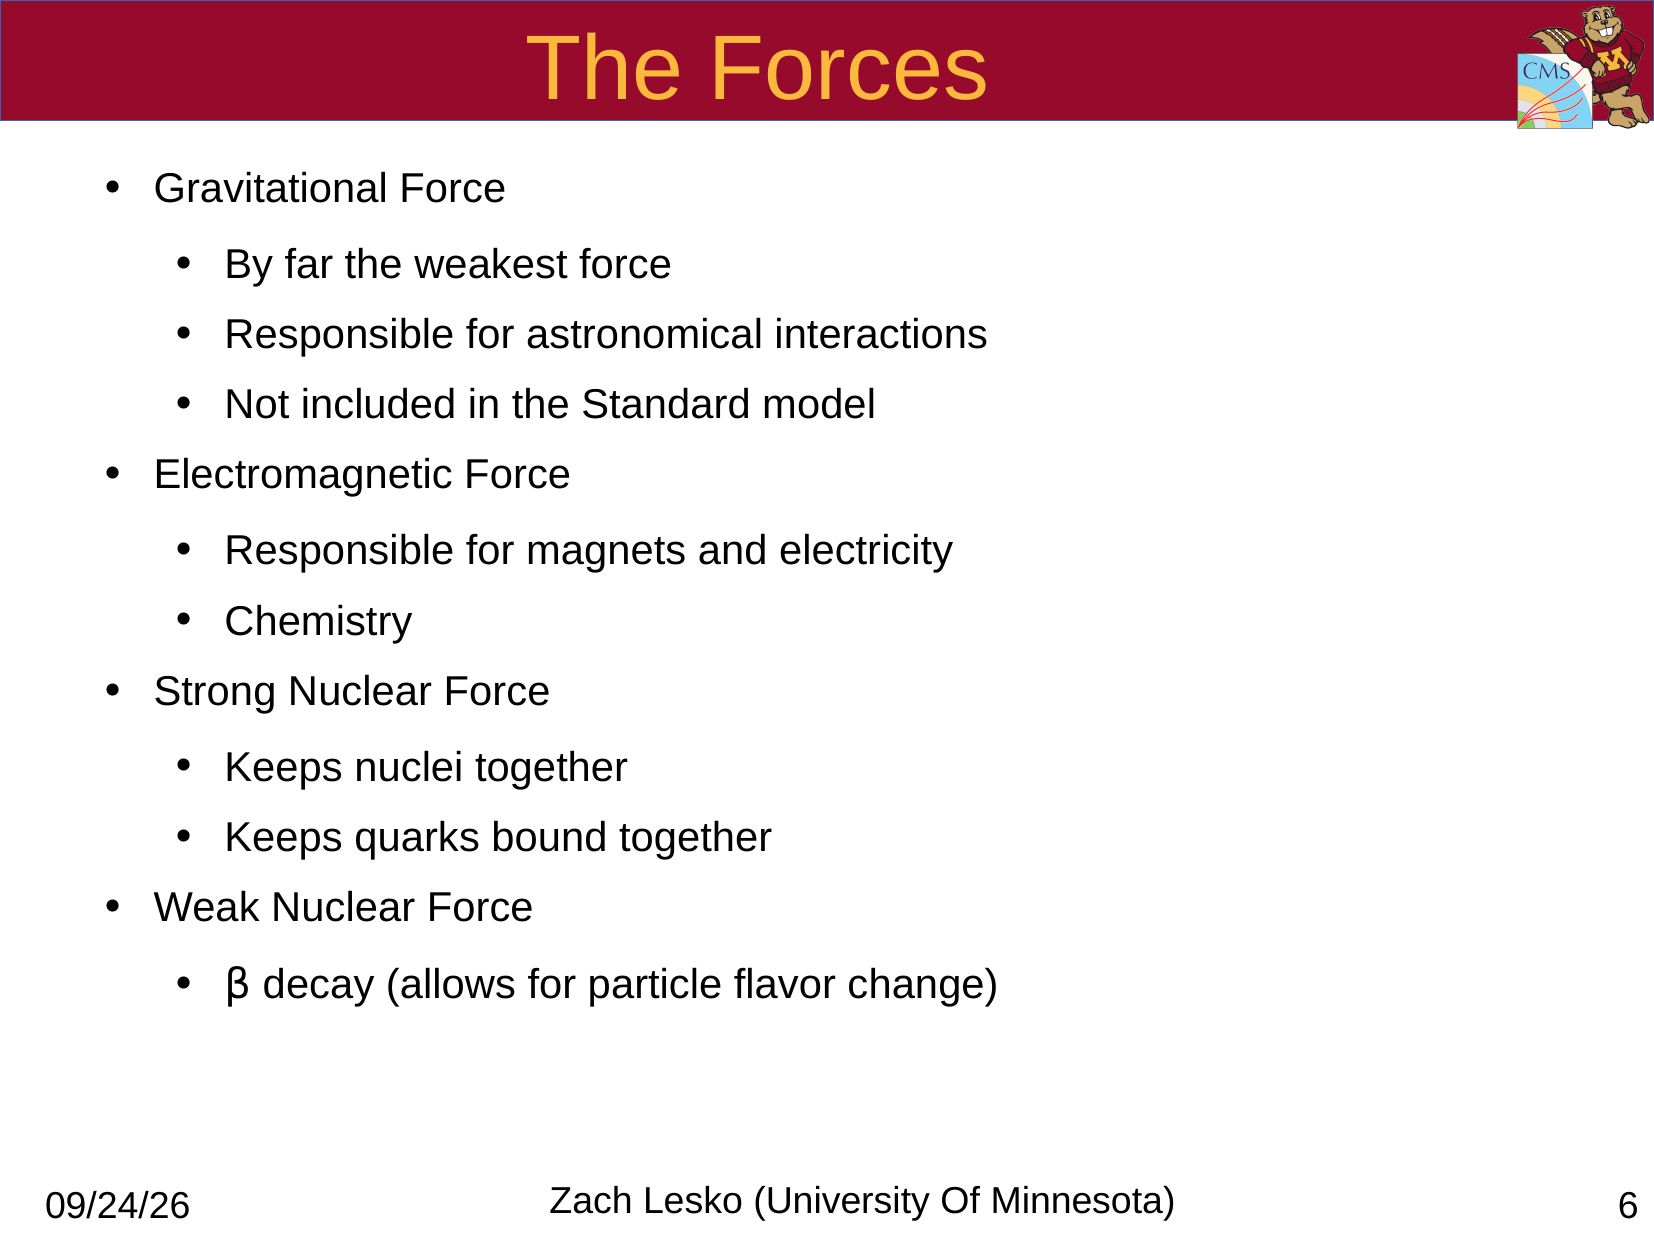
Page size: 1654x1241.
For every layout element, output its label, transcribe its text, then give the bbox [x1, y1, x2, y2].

title The Forces [0, 15, 1516, 121]
picture [1515, 0, 1652, 135]
list Gravitational Force By far the weakest force Responsible for astronomical interactions Not included in the Standard model Electromagnetic Force Responsible for magnets and electricity Chemistry Strong Nuclear Force Keeps nuclei together Keeps quarks bound together Weak Nuclear Force β decay (allows for particle flavor change) [82, 165, 1571, 885]
